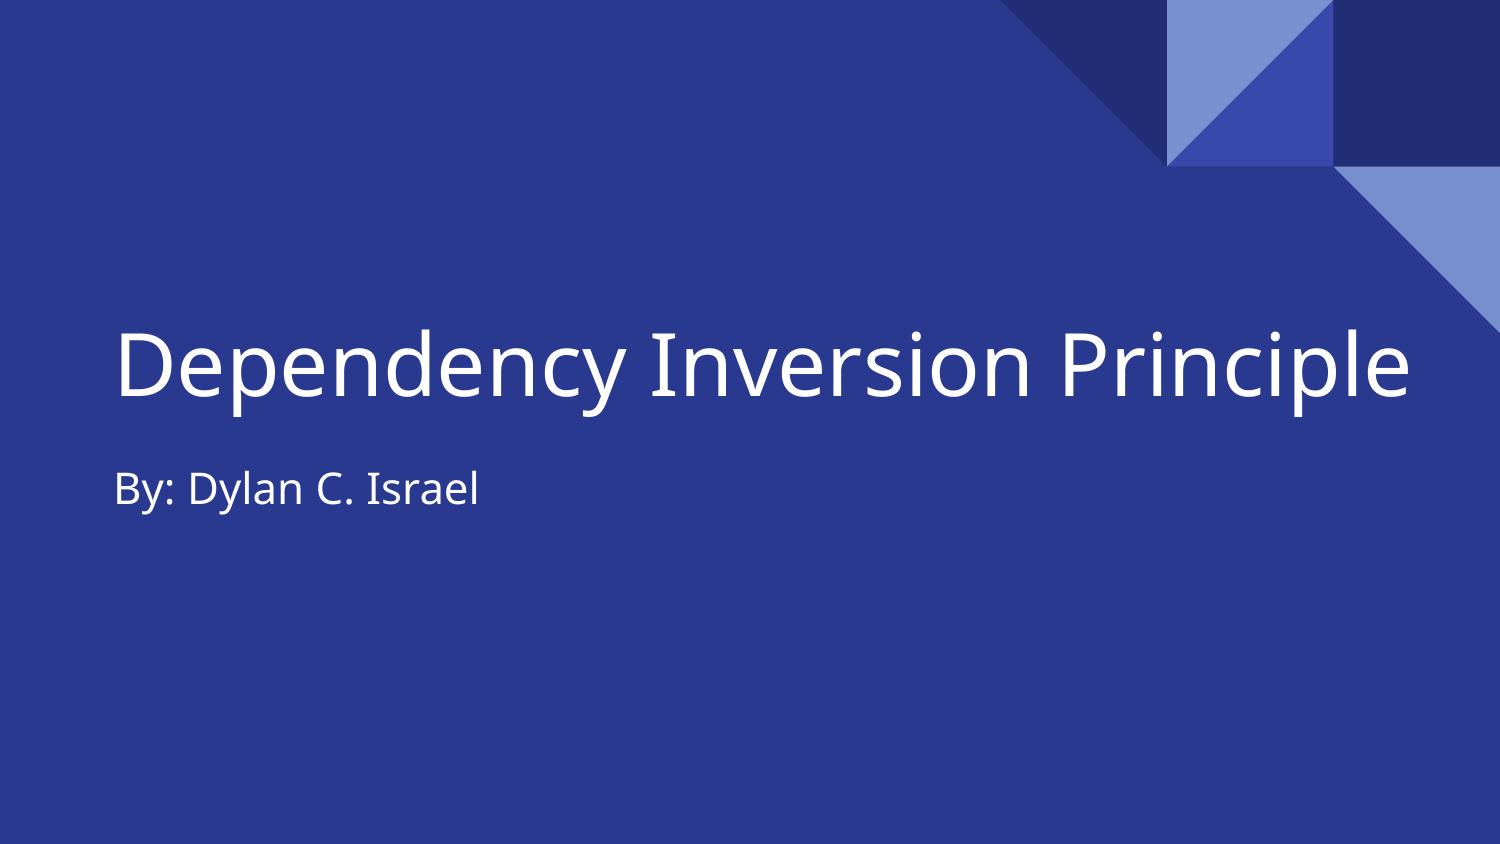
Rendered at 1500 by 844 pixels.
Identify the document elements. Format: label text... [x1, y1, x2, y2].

title Dependency Inversion Principle [98, 291, 1447, 429]
subtitle By: Dylan C. Israel [98, 445, 1447, 517]
